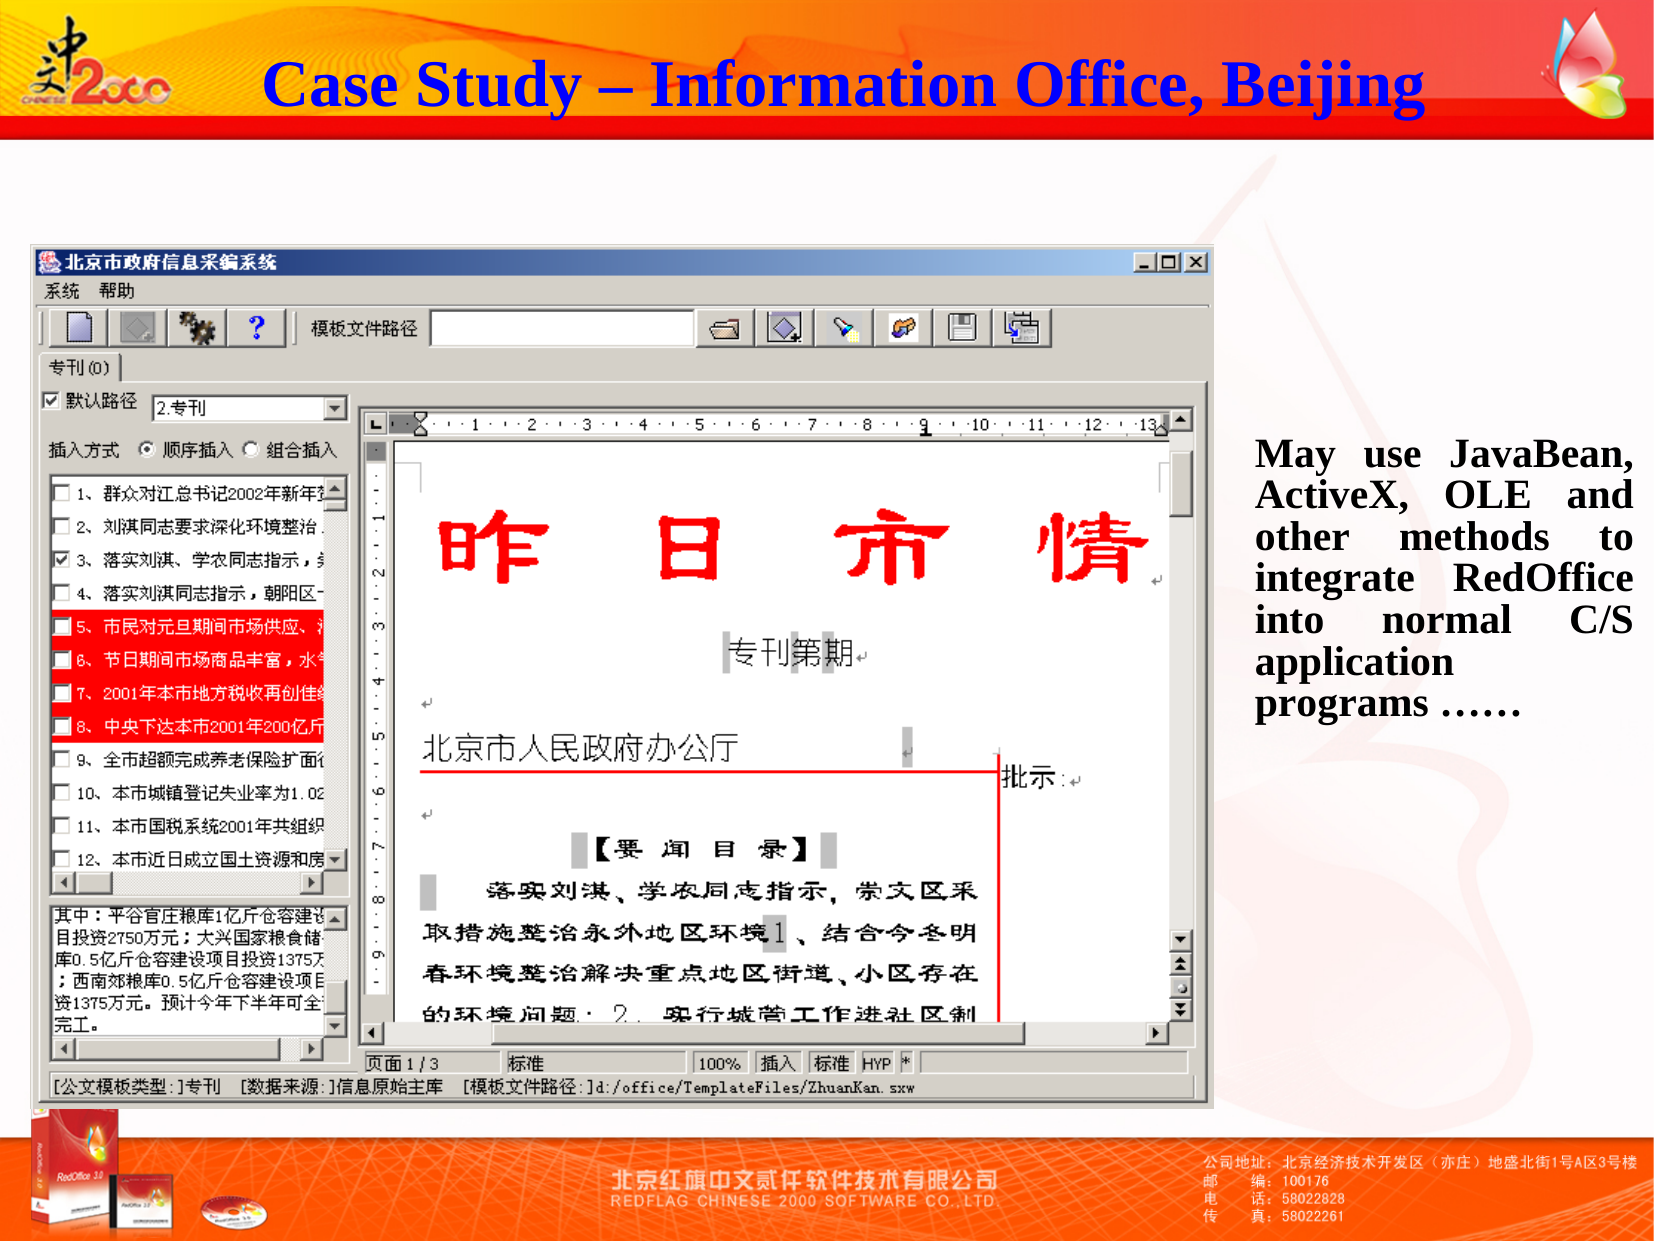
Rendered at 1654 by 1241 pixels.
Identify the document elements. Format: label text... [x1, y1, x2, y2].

picture [0, 0, 1654, 1241]
text_box May use JavaBean, ActiveX, OLE and other methods to integrate RedOffice into normal C/S application programs …… [1254, 433, 1635, 725]
text_box Case Study – Information Office, Beijing [259, 53, 1430, 120]
